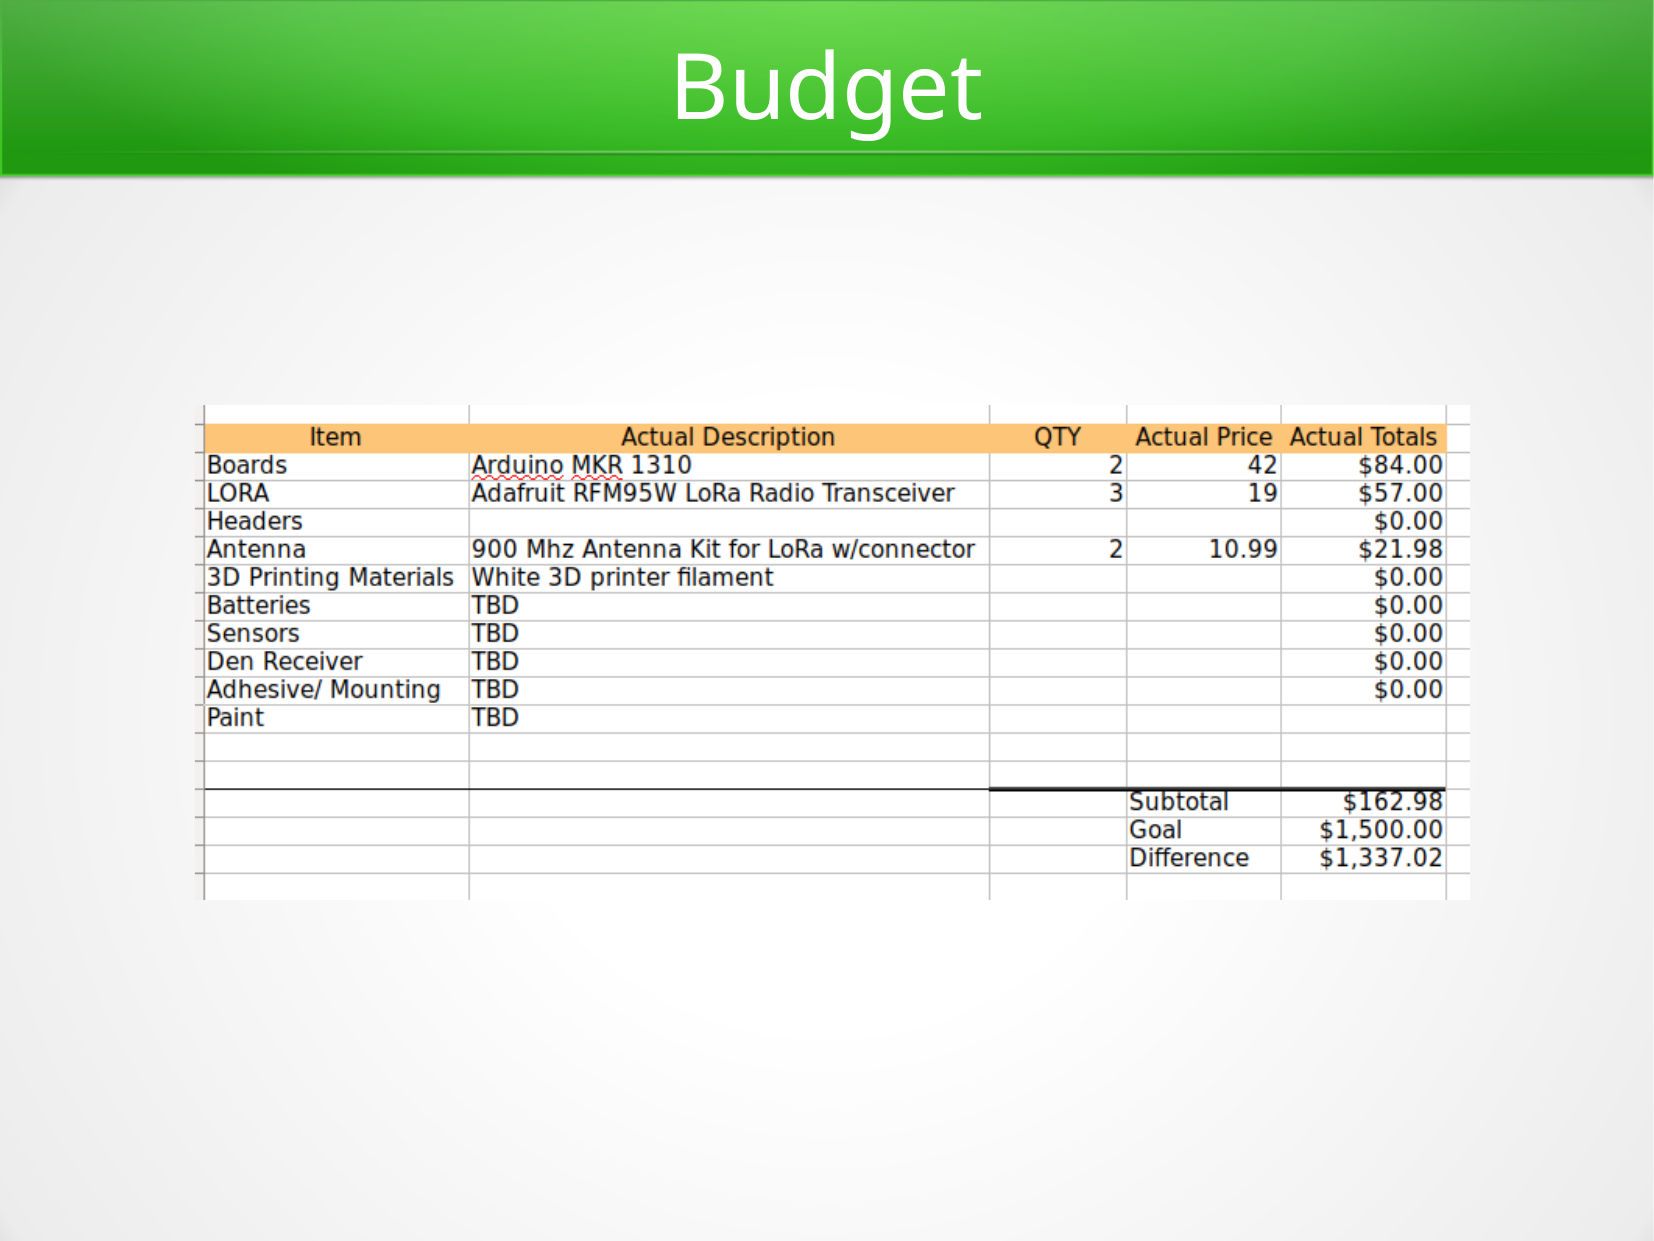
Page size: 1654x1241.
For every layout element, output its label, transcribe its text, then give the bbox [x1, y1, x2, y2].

picture [0, 0, 1654, 1241]
title Budget [82, 11, 1571, 154]
